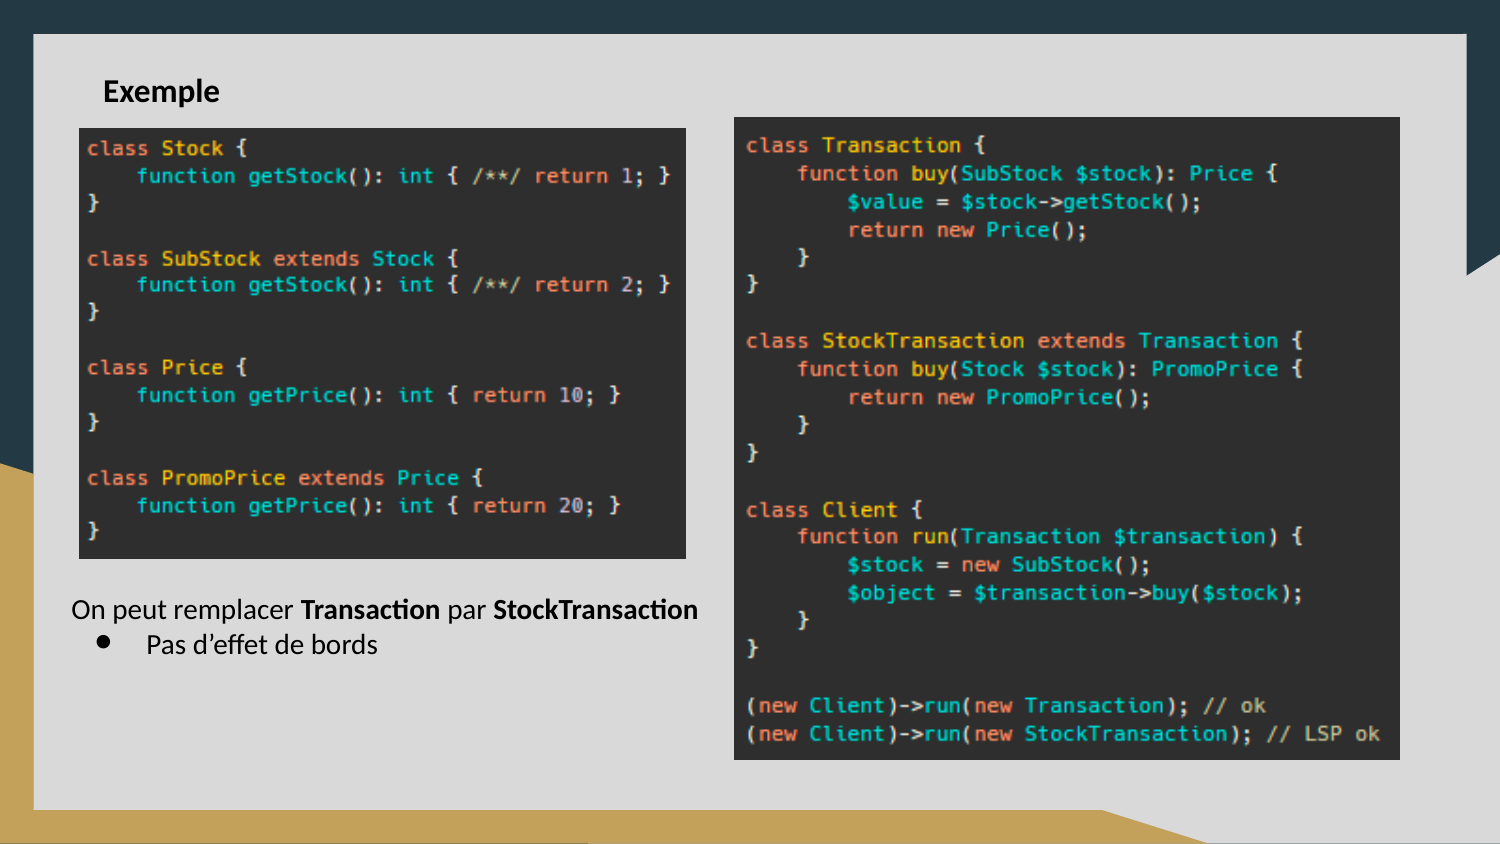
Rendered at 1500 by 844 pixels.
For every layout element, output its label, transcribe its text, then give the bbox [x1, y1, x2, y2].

text_box On peut remplacer Transaction par StockTransaction Pas d’effet de bords [56, 575, 739, 781]
text_box Exemple [88, 54, 621, 125]
picture [734, 117, 1400, 760]
picture [79, 128, 686, 559]
